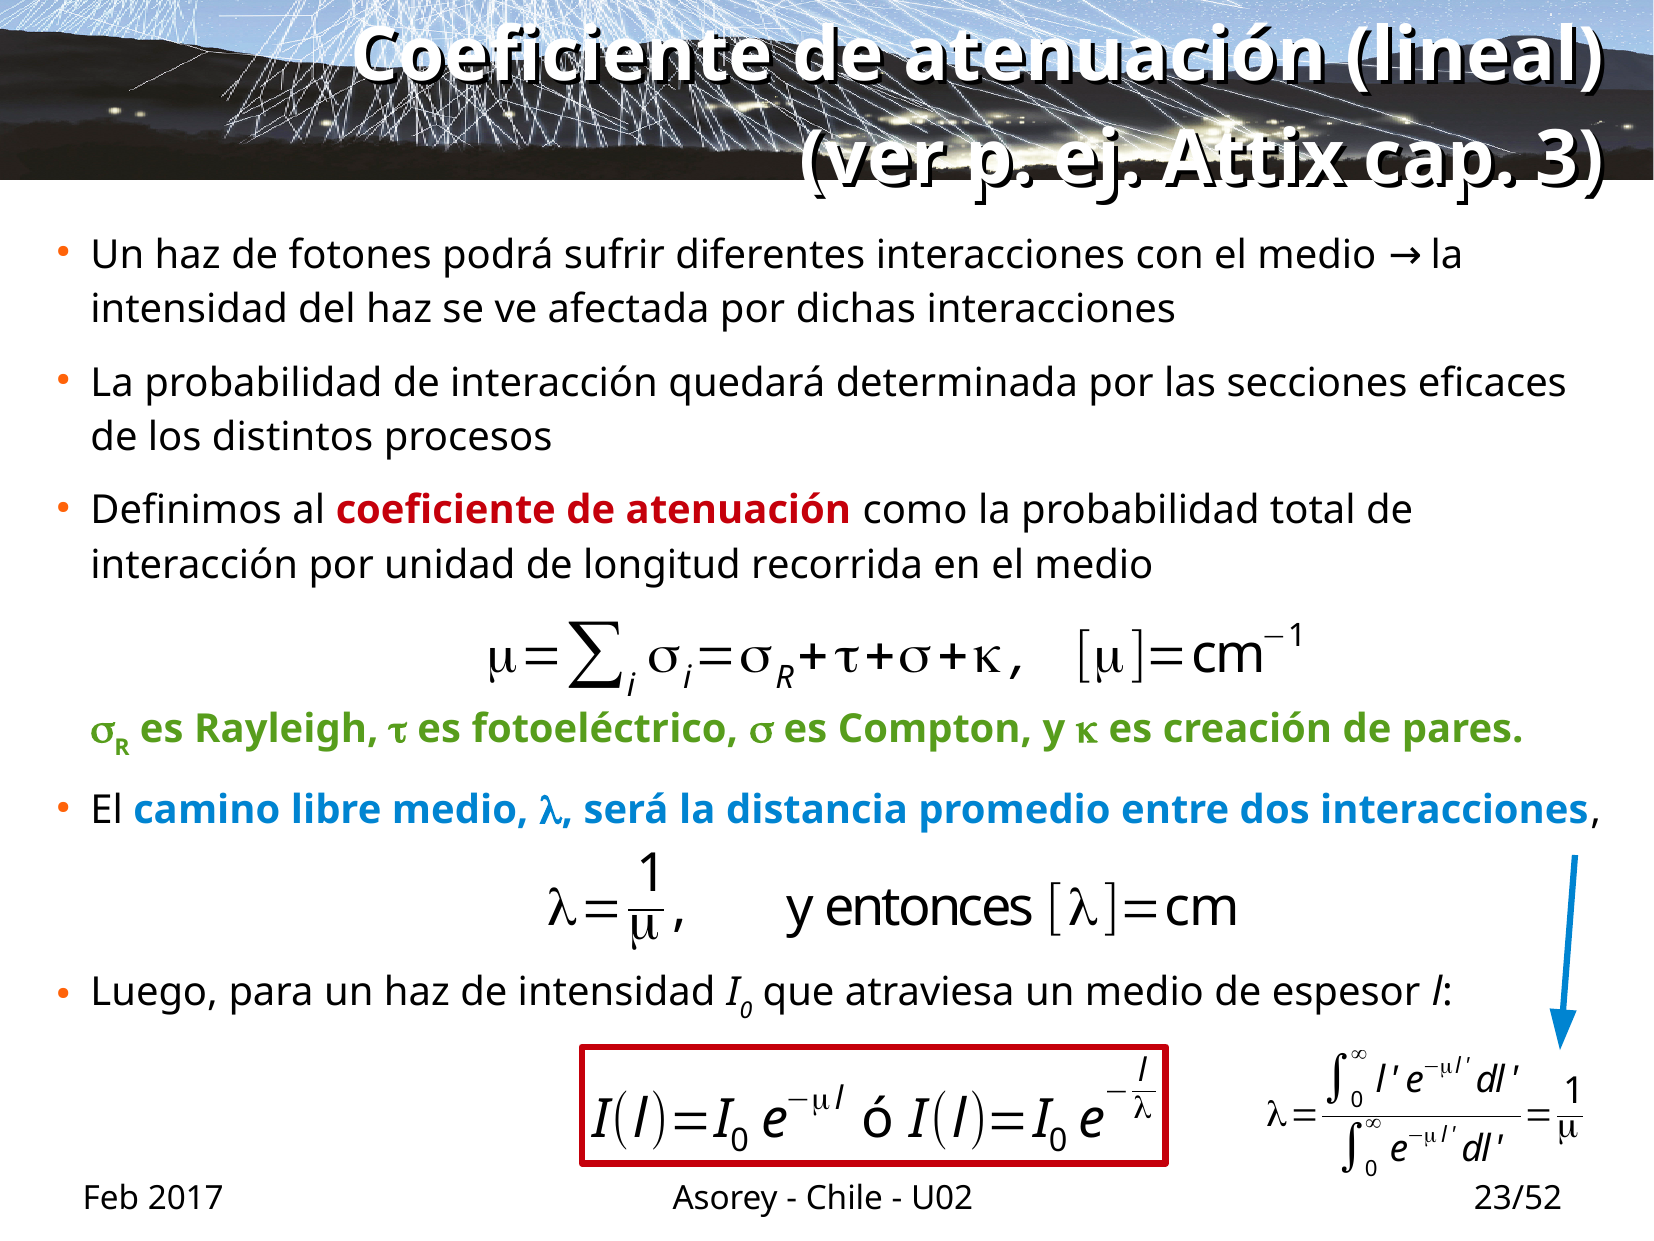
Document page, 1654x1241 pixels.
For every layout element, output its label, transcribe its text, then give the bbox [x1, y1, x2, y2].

title Coeficiente de atenuación (lineal) (ver p. ej. Attix cap. 3) [45, 11, 1606, 195]
chart [1260, 1050, 1590, 1182]
chart [480, 615, 1305, 705]
chart [585, 1050, 1163, 1161]
chart [540, 840, 1243, 954]
picture [0, 0, 1654, 180]
list Un haz de fotones podrá sufrir diferentes interacciones con el medio → la intensidad del haz se ve afectada por dichas interacciones La probabilidad de interacción quedará determinada por las secciones eficaces de los distintos procesos Definimos al coeficiente de atenuación como la probabilidad total de interacción por unidad de longitud recorrida en el medio sR es Rayleigh, t es fotoeléctrico, s es Compton, y k es creación de pares. El camino libre medio, l, será la distancia promedio entre dos interacciones, Luego, para un haz de intensidad I0 que atraviesa un medio de espesor l: [45, 225, 1606, 1126]
